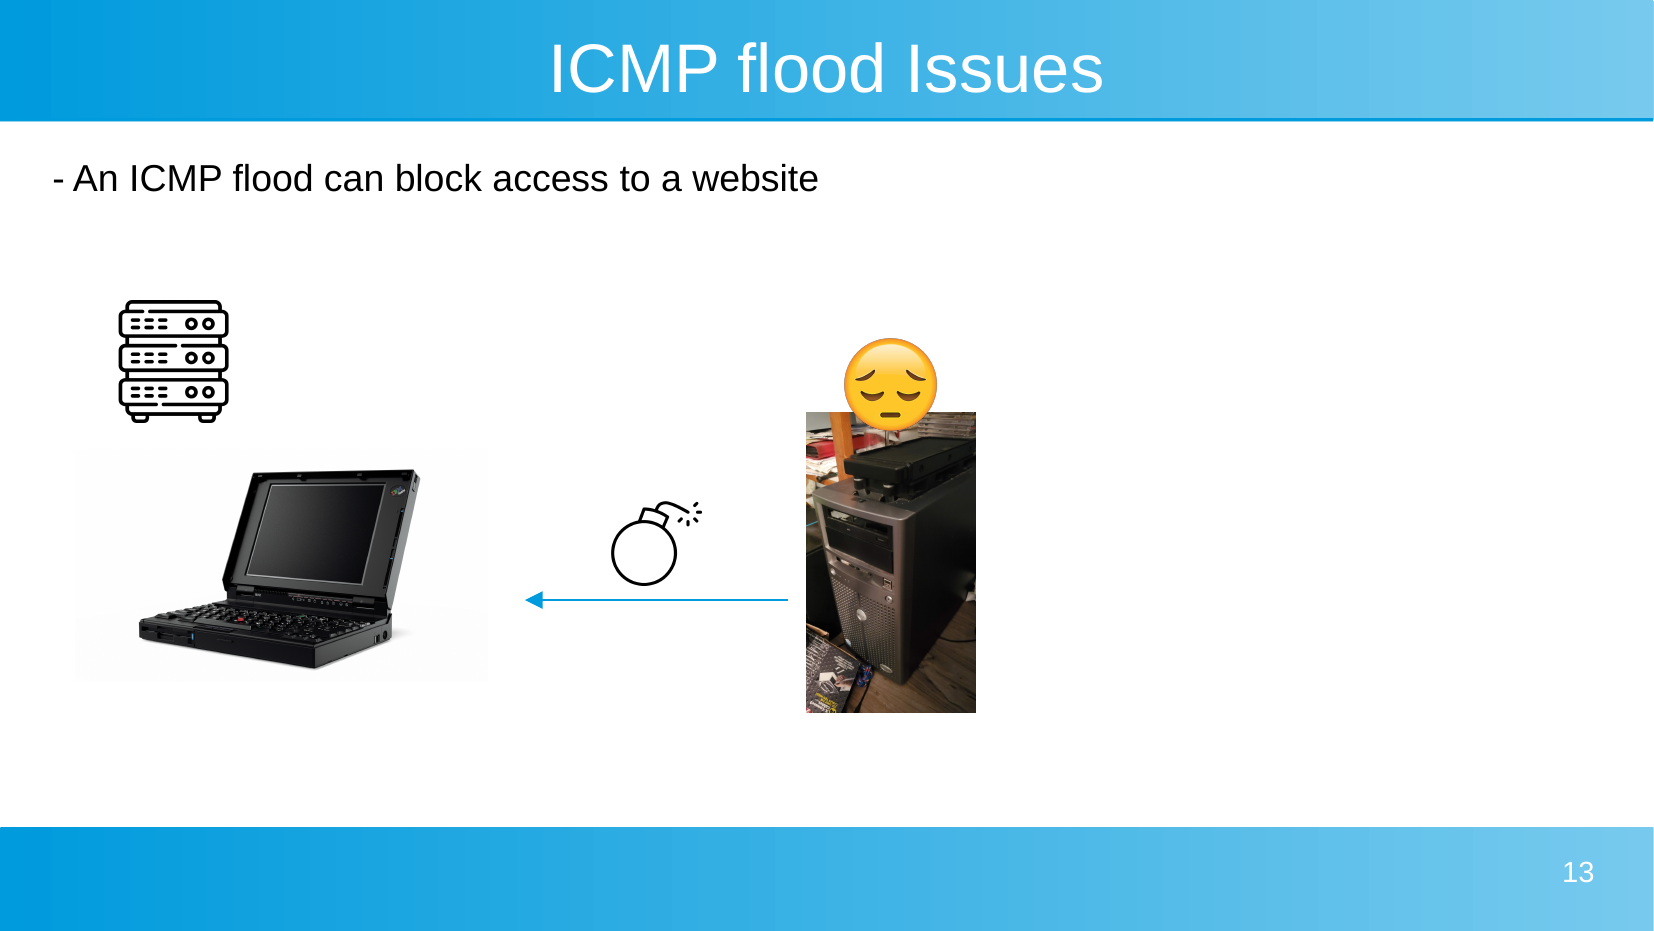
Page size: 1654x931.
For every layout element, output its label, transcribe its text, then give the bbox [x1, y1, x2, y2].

picture [600, 487, 713, 598]
picture [112, 300, 235, 423]
picture [75, 449, 488, 683]
title ICMP flood Issues [59, 29, 1595, 108]
picture [806, 337, 976, 713]
text_box ­- An ICMP flood can block access to a website [37, 150, 1351, 207]
